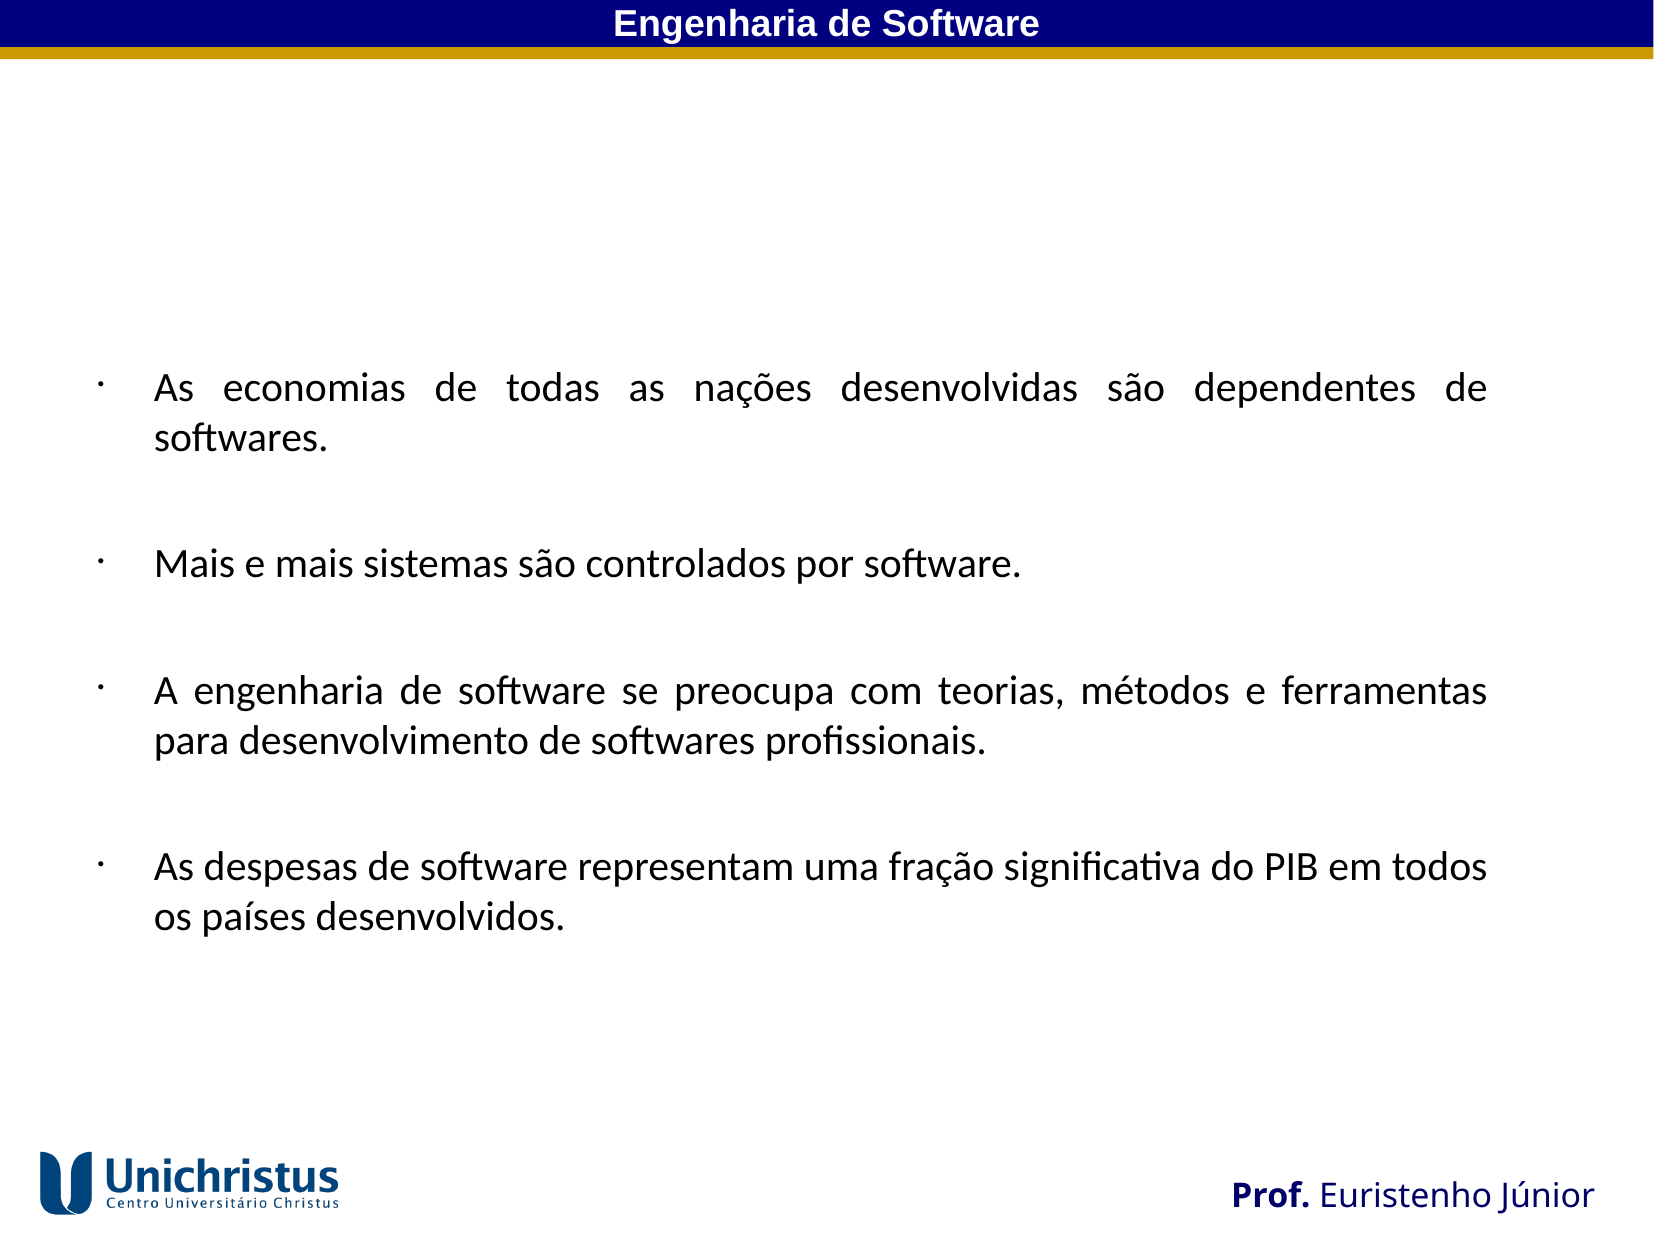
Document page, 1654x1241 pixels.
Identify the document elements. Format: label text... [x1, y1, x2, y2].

text_box [0, 47, 1654, 60]
text_box As economias de todas as nações desenvolvidas são dependentes de softwares. Mais e mais sistemas são controlados por software. A engenharia de software se preocupa com teorias, métodos e ferramentas para desenvolvimento de softwares profissionais. As despesas de software representam uma fração significativa do PIB em todos os países desenvolvidos. [82, 351, 1503, 1040]
text_box Engenharia de Software [0, 0, 1654, 47]
picture [35, 1148, 343, 1217]
text_box Prof. Euristenho Júnior [1216, 1163, 1654, 1224]
